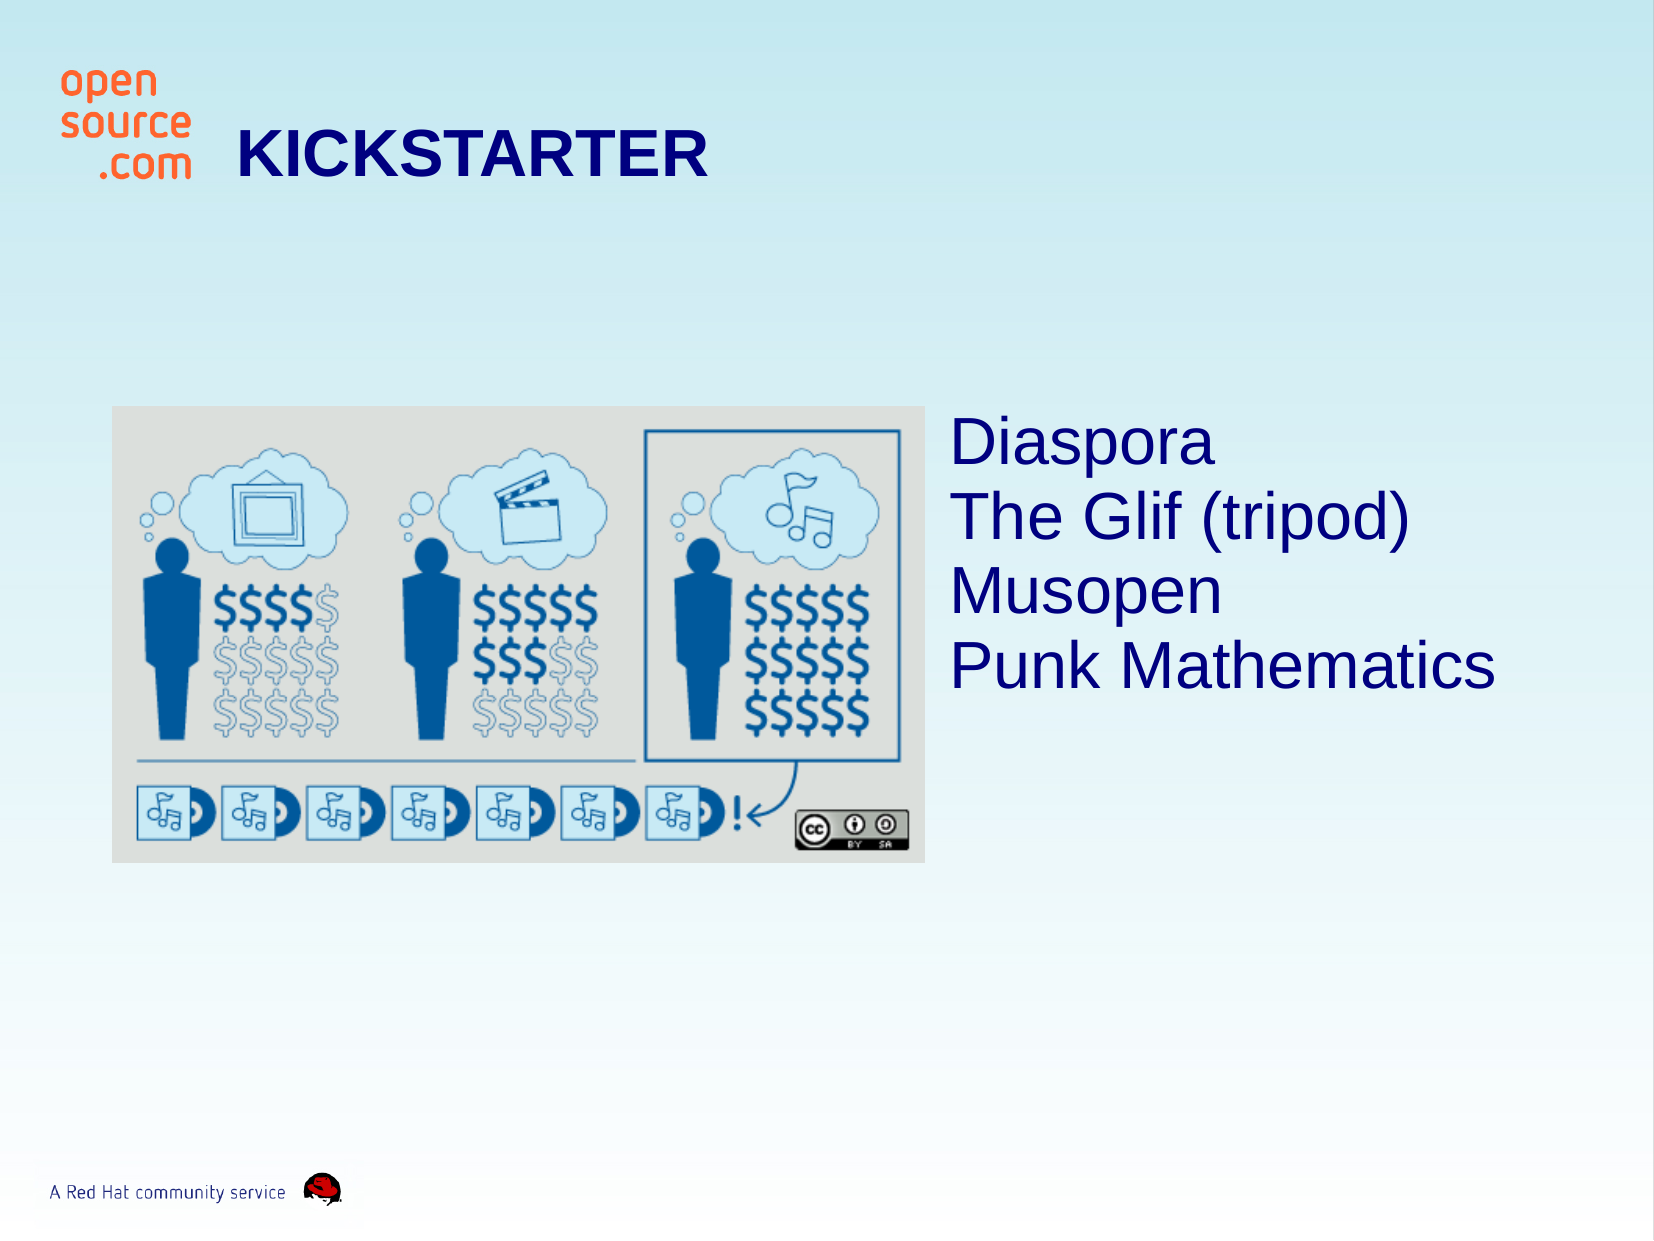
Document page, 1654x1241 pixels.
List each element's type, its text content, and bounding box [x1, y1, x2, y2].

subtitle Diaspora The Glif (tripod) Musopen Punk Mathematics [949, 151, 1654, 956]
title KICKSTARTER [236, 49, 1654, 257]
picture [0, 0, 1654, 1241]
